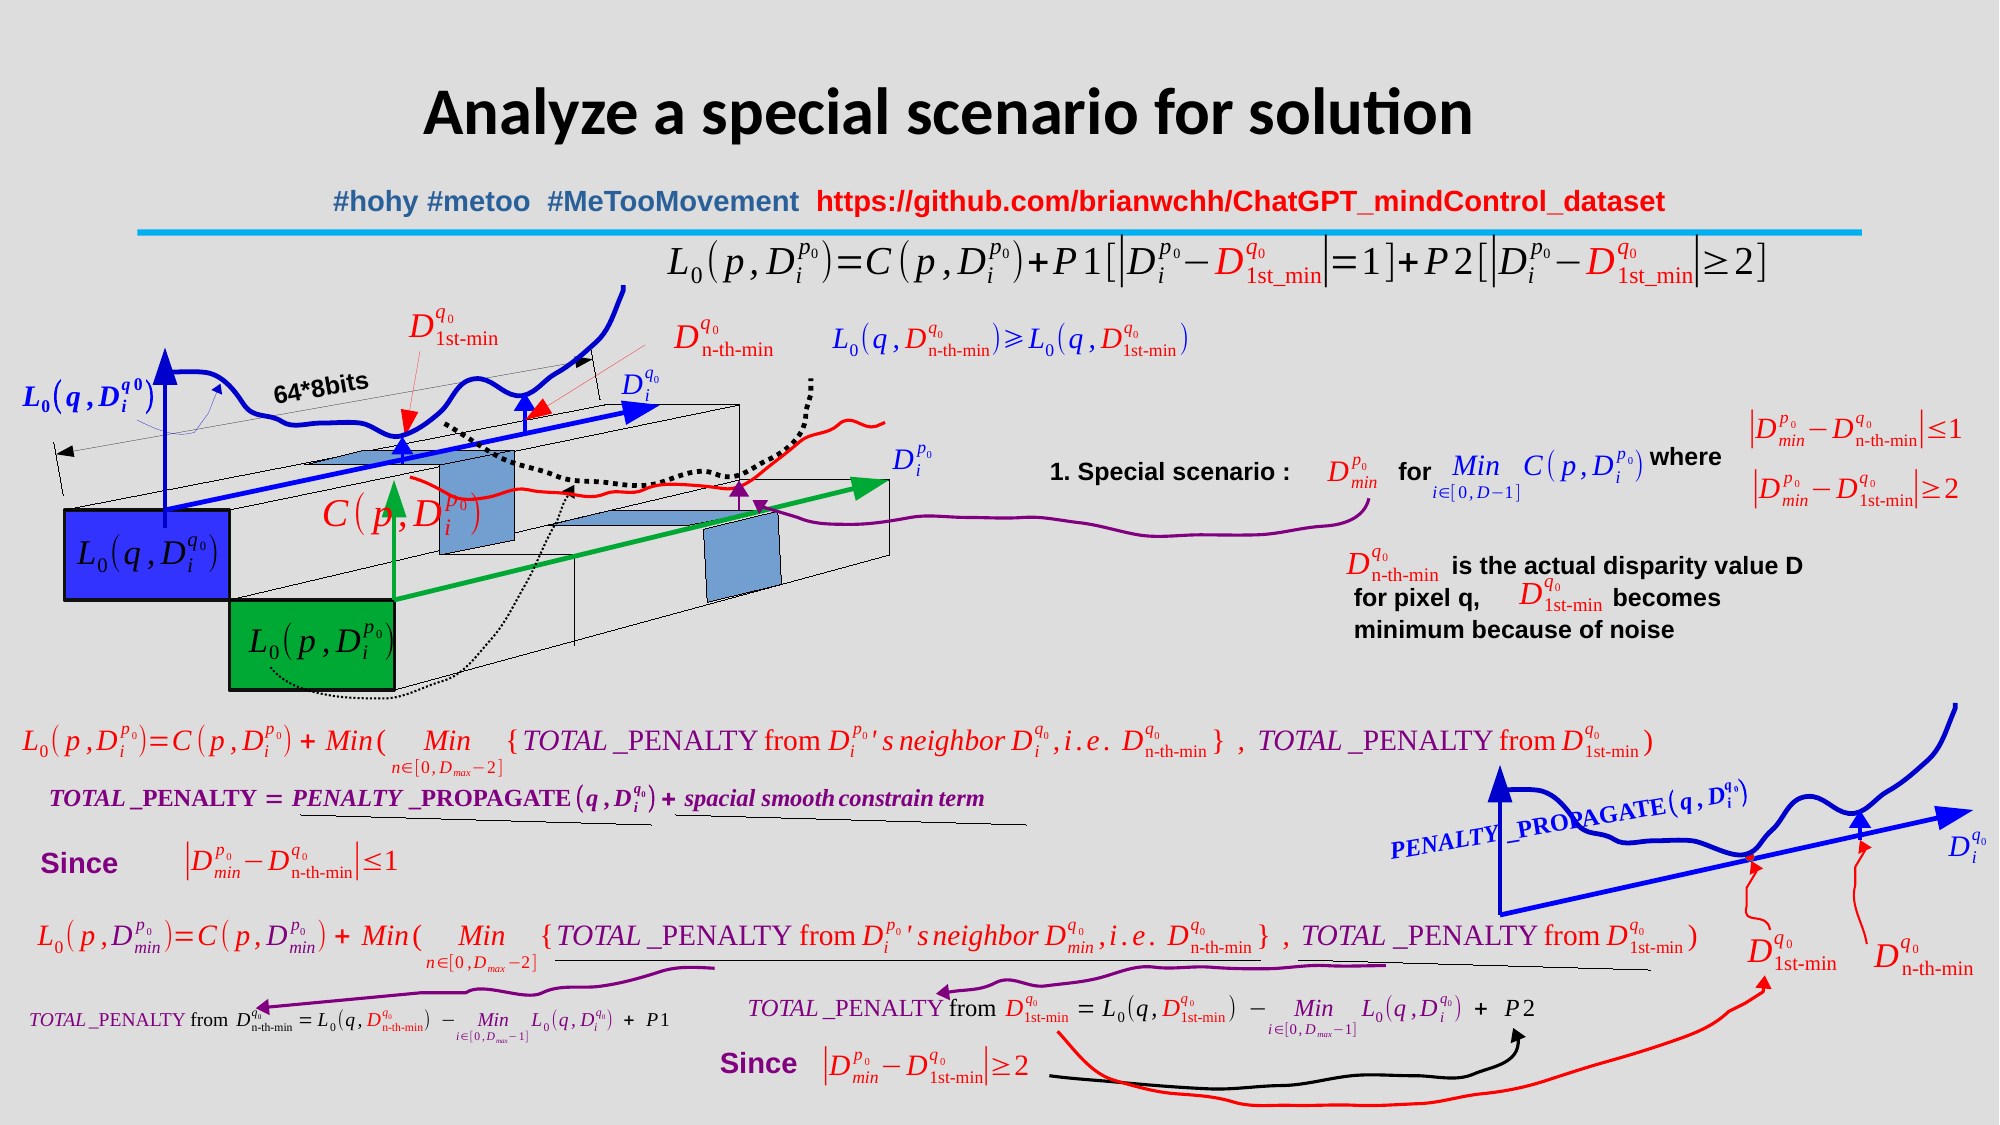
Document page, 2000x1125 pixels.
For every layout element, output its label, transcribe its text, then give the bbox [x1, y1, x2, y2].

text_box [412, 450, 431, 454]
chart [15, 719, 1659, 779]
chart [660, 232, 1774, 290]
chart [42, 780, 991, 815]
chart [69, 527, 225, 577]
text_box [394, 450, 515, 495]
chart [813, 1044, 1036, 1088]
chart [1740, 925, 1845, 976]
text_box Since [25, 840, 176, 888]
chart [885, 438, 939, 481]
chart [394, 615, 402, 665]
chart [825, 317, 1195, 361]
chart [1740, 408, 1970, 451]
text_box [1745, 854, 1755, 862]
chart [613, 363, 666, 406]
chart [1320, 450, 1383, 493]
text_box Analyze a special scenario for solution [415, 59, 1499, 155]
chart [22, 1005, 677, 1046]
text_box for [1383, 450, 1489, 507]
text_box [439, 492, 515, 555]
text_box 1. Special scenario : [1035, 450, 1320, 493]
text_box Since [705, 1039, 856, 1088]
text_box where [1635, 435, 1741, 478]
chart [1940, 825, 1993, 868]
chart [1866, 930, 1981, 980]
chart [397, 484, 488, 541]
text_box [64, 511, 394, 691]
text_box [548, 510, 751, 526]
chart [741, 990, 1541, 1040]
chart [1743, 467, 1965, 511]
chart [1379, 772, 1757, 870]
chart [1426, 444, 1651, 503]
chart [401, 299, 506, 350]
chart [30, 915, 1704, 975]
text_box [304, 450, 401, 465]
chart [176, 840, 406, 882]
chart [666, 311, 781, 361]
text_box is the actual disparity value D for pixel q, becomes minimum because of noise [1339, 539, 1831, 676]
text_box #hohy #metoo #MeTooMovement https://github.com/brianwchh/ChatGPT_mindControl_dataset [0, 177, 2000, 225]
chart [315, 484, 392, 541]
chart [15, 375, 161, 417]
text_box [703, 512, 782, 603]
